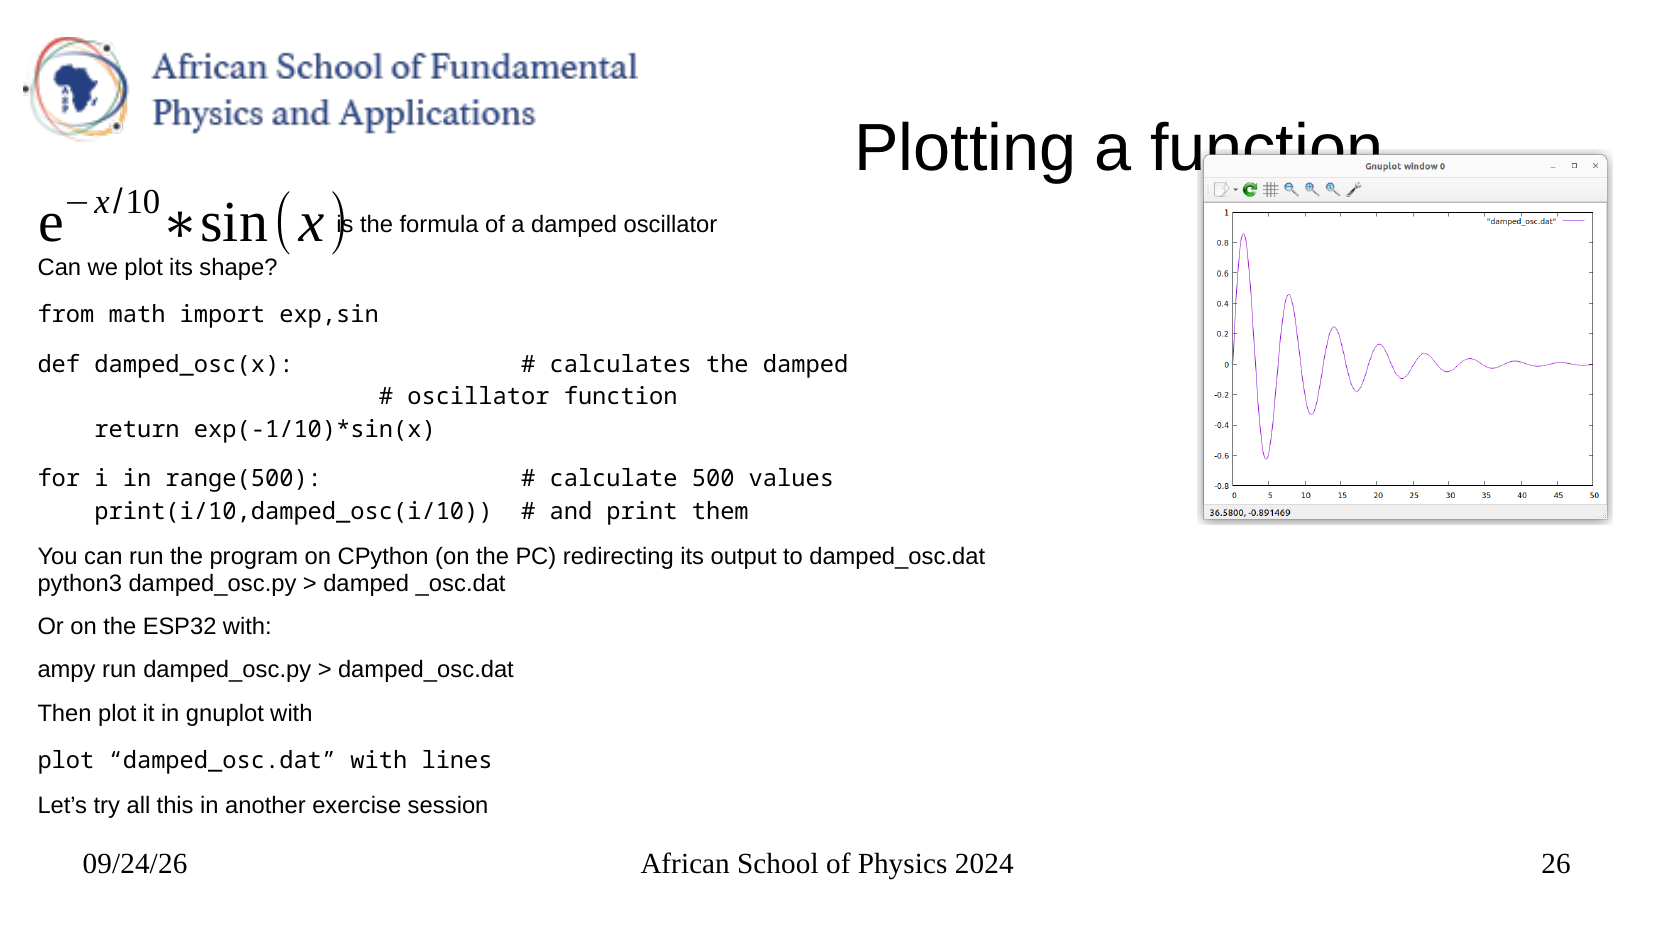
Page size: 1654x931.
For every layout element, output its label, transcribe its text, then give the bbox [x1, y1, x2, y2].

chart [32, 182, 356, 259]
list is the formula of a damped oscillator Can we plot its shape? from math import exp,sin def damped_osc(x): # calculates the damped # oscillator function return exp(-1/10)*sin(x) for i in range(500): # calculate 500 values print(i/10,damped_osc(i/10)) # and print them You can run the program on CPython (on the PC) redirecting its output to damped_osc.dat python3 damped_osc.py > damped _osc.dat Or on the ESP32 with: ampy run damped_osc.py > damped_osc.dat Then plot it in gnuplot with plot “damped_osc.dat” with lines Let’s try all this in another exercise session [37, 210, 1526, 826]
picture [23, 37, 638, 142]
title Plotting a function [632, 69, 1606, 210]
picture [1197, 149, 1613, 526]
